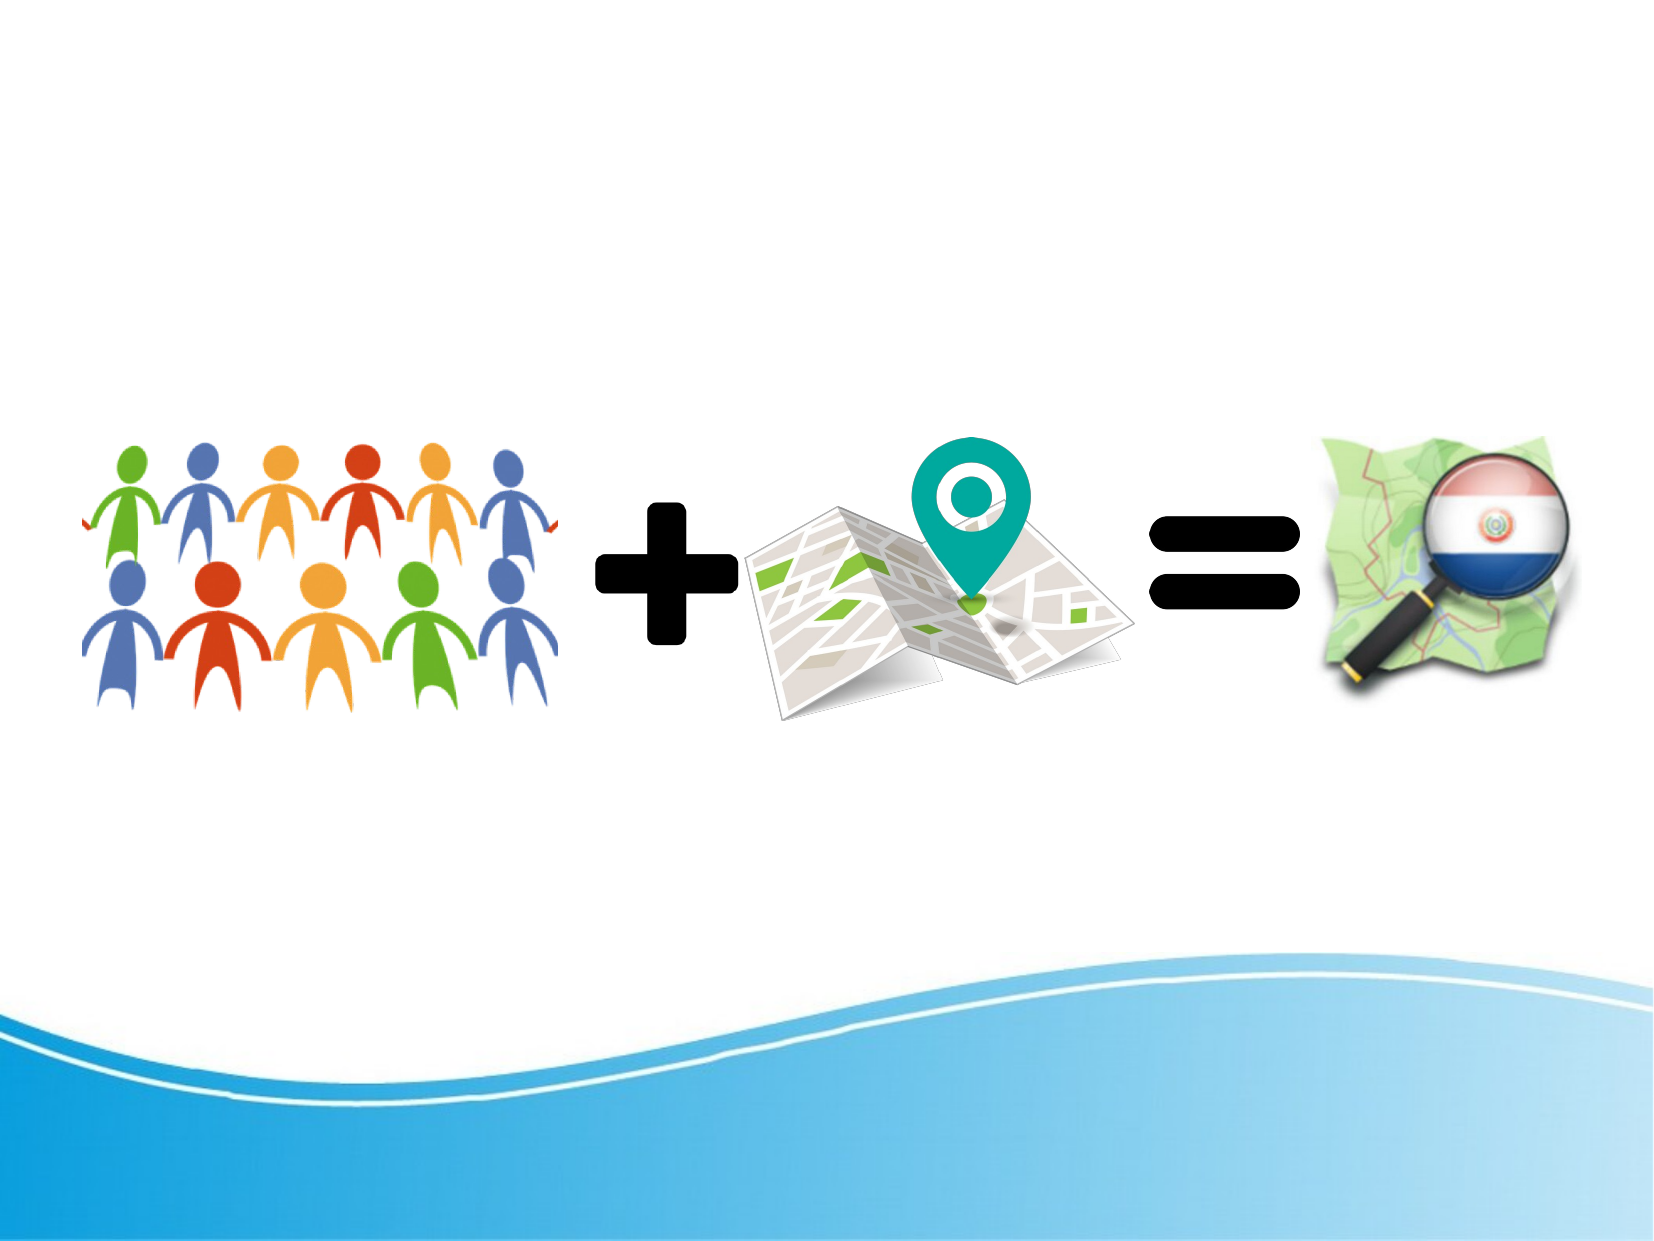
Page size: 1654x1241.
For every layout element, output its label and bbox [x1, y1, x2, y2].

picture [0, 952, 1654, 1241]
picture [1311, 436, 1582, 708]
picture [574, 437, 1135, 721]
picture [1149, 487, 1300, 638]
picture [82, 399, 558, 756]
